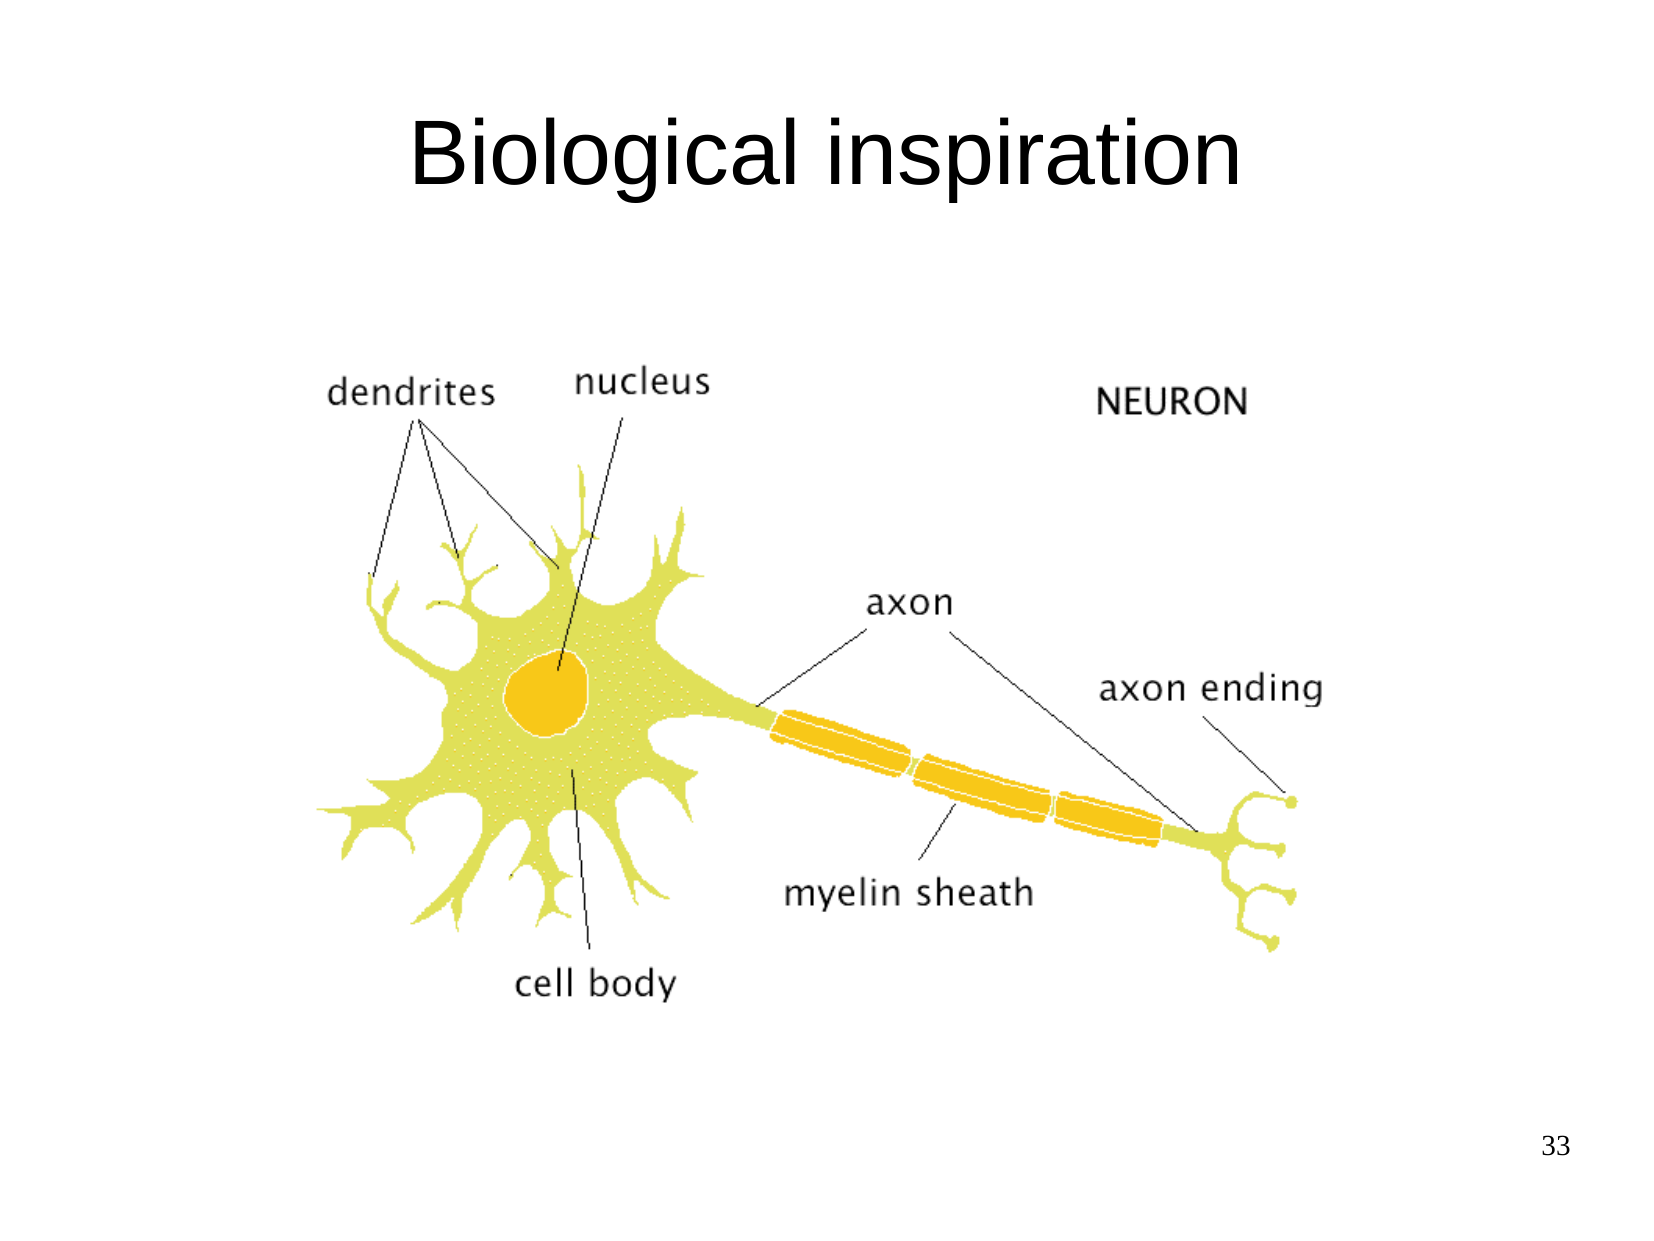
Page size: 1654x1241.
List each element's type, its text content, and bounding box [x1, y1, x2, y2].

title Biological inspiration [82, 49, 1571, 257]
picture [270, 313, 1364, 1096]
